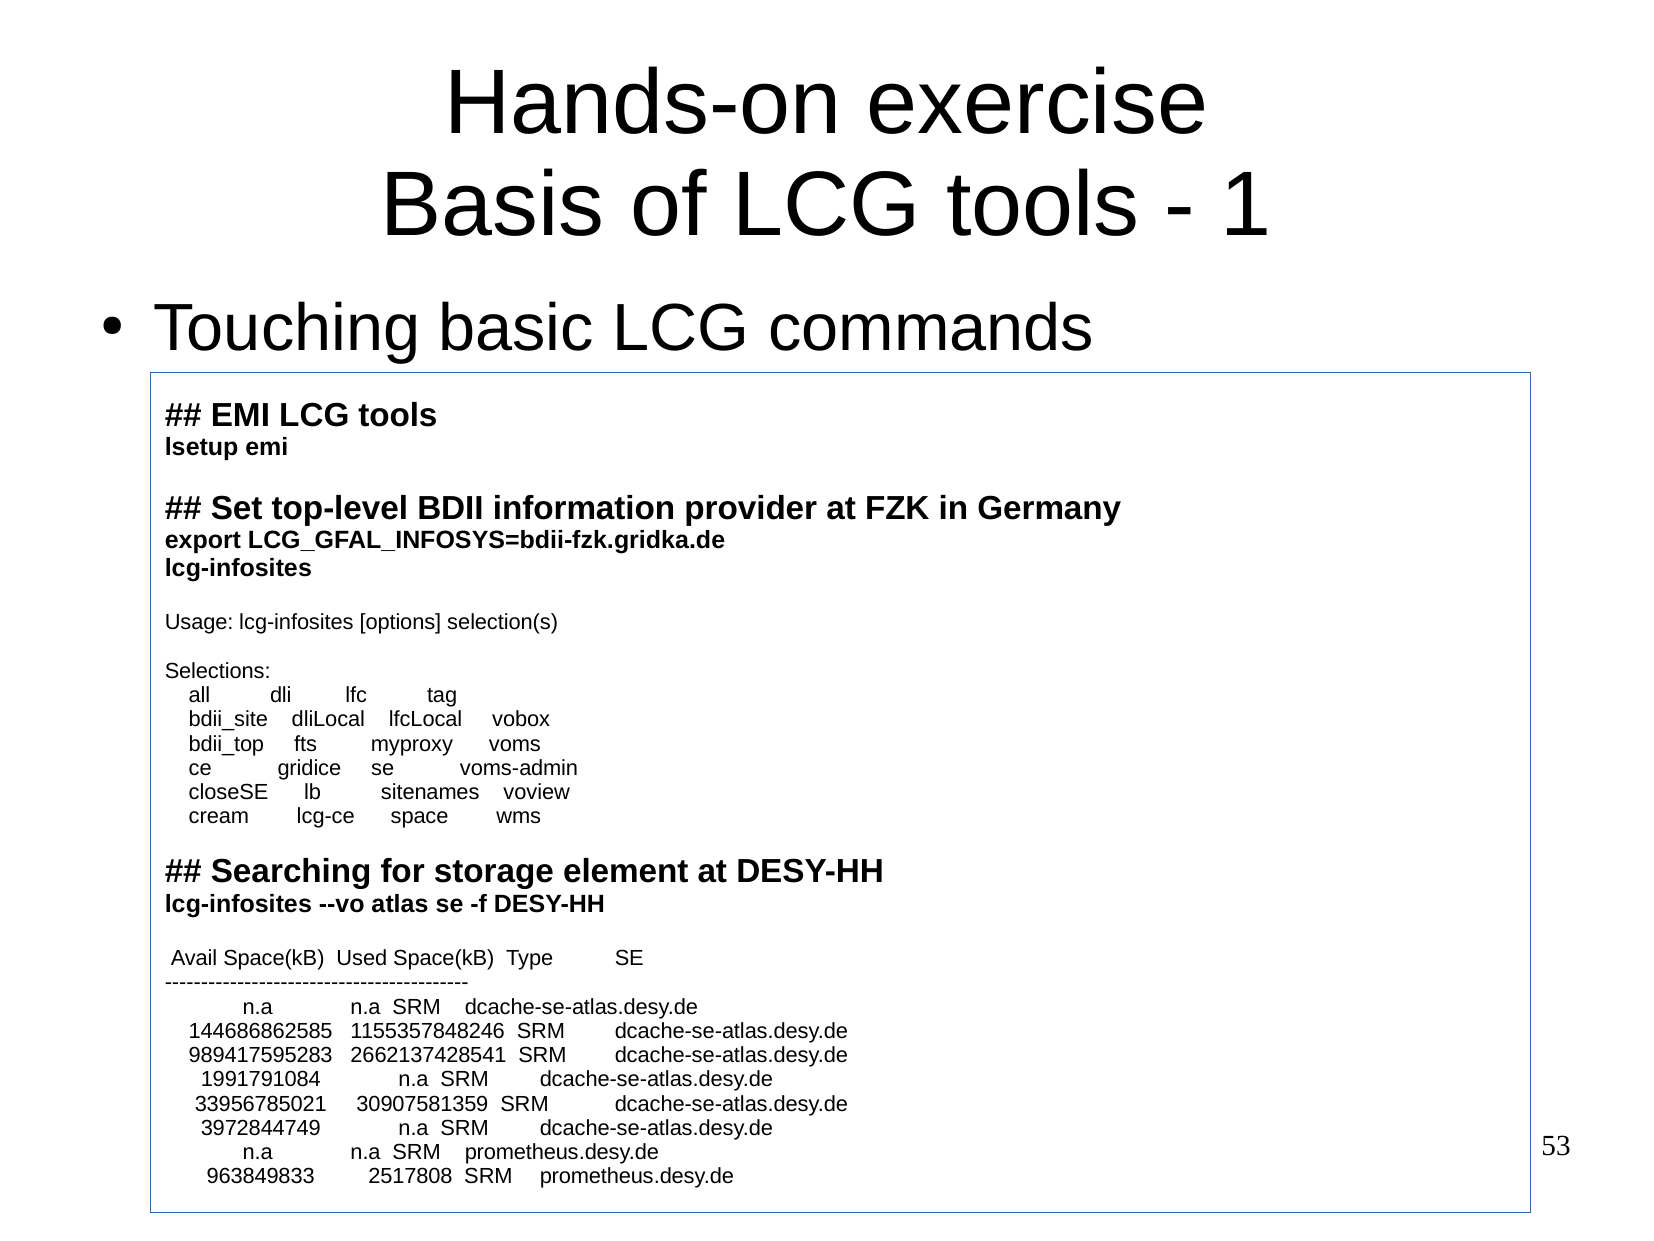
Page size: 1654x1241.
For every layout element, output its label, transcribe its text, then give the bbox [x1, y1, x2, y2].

text_box ## EMI LCG tools lsetup emi ## Set top-level BDII information provider at FZK in Germany export LCG_GFAL_INFOSYS=bdii-fzk.gridka.de lcg-infosites Usage: lcg-infosites [options] selection(s) Selections: all dli lfc tag bdii_site dliLocal lfcLocal vobox bdii_top fts myproxy voms ce gridice se voms-admin closeSE lb sitenames voview cream lcg-ce space wms ## Searching for storage element at DESY-HH lcg-infosites --vo atlas se -f DESY-HH Avail Space(kB) Used Space(kB) Type SE ------------------------------------------ n.a n.a SRM dcache-se-atlas.desy.de 144686862585 1155357848246 SRM dcache-se-atlas.desy.de 989417595283 2662137428541 SRM dcache-se-atlas.desy.de 1991791084 n.a SRM dcache-se-atlas.desy.de 33956785021 30907581359 SRM dcache-se-atlas.desy.de 3972844749 n.a SRM dcache-se-atlas.desy.de n.a n.a SRM prometheus.desy.de 963849833 2517808 SRM prometheus.desy.de [150, 372, 1531, 1213]
list Touching basic LCG commands [82, 290, 1571, 1010]
title Hands-on exercise Basis of LCG tools - 1 [82, 49, 1571, 257]
